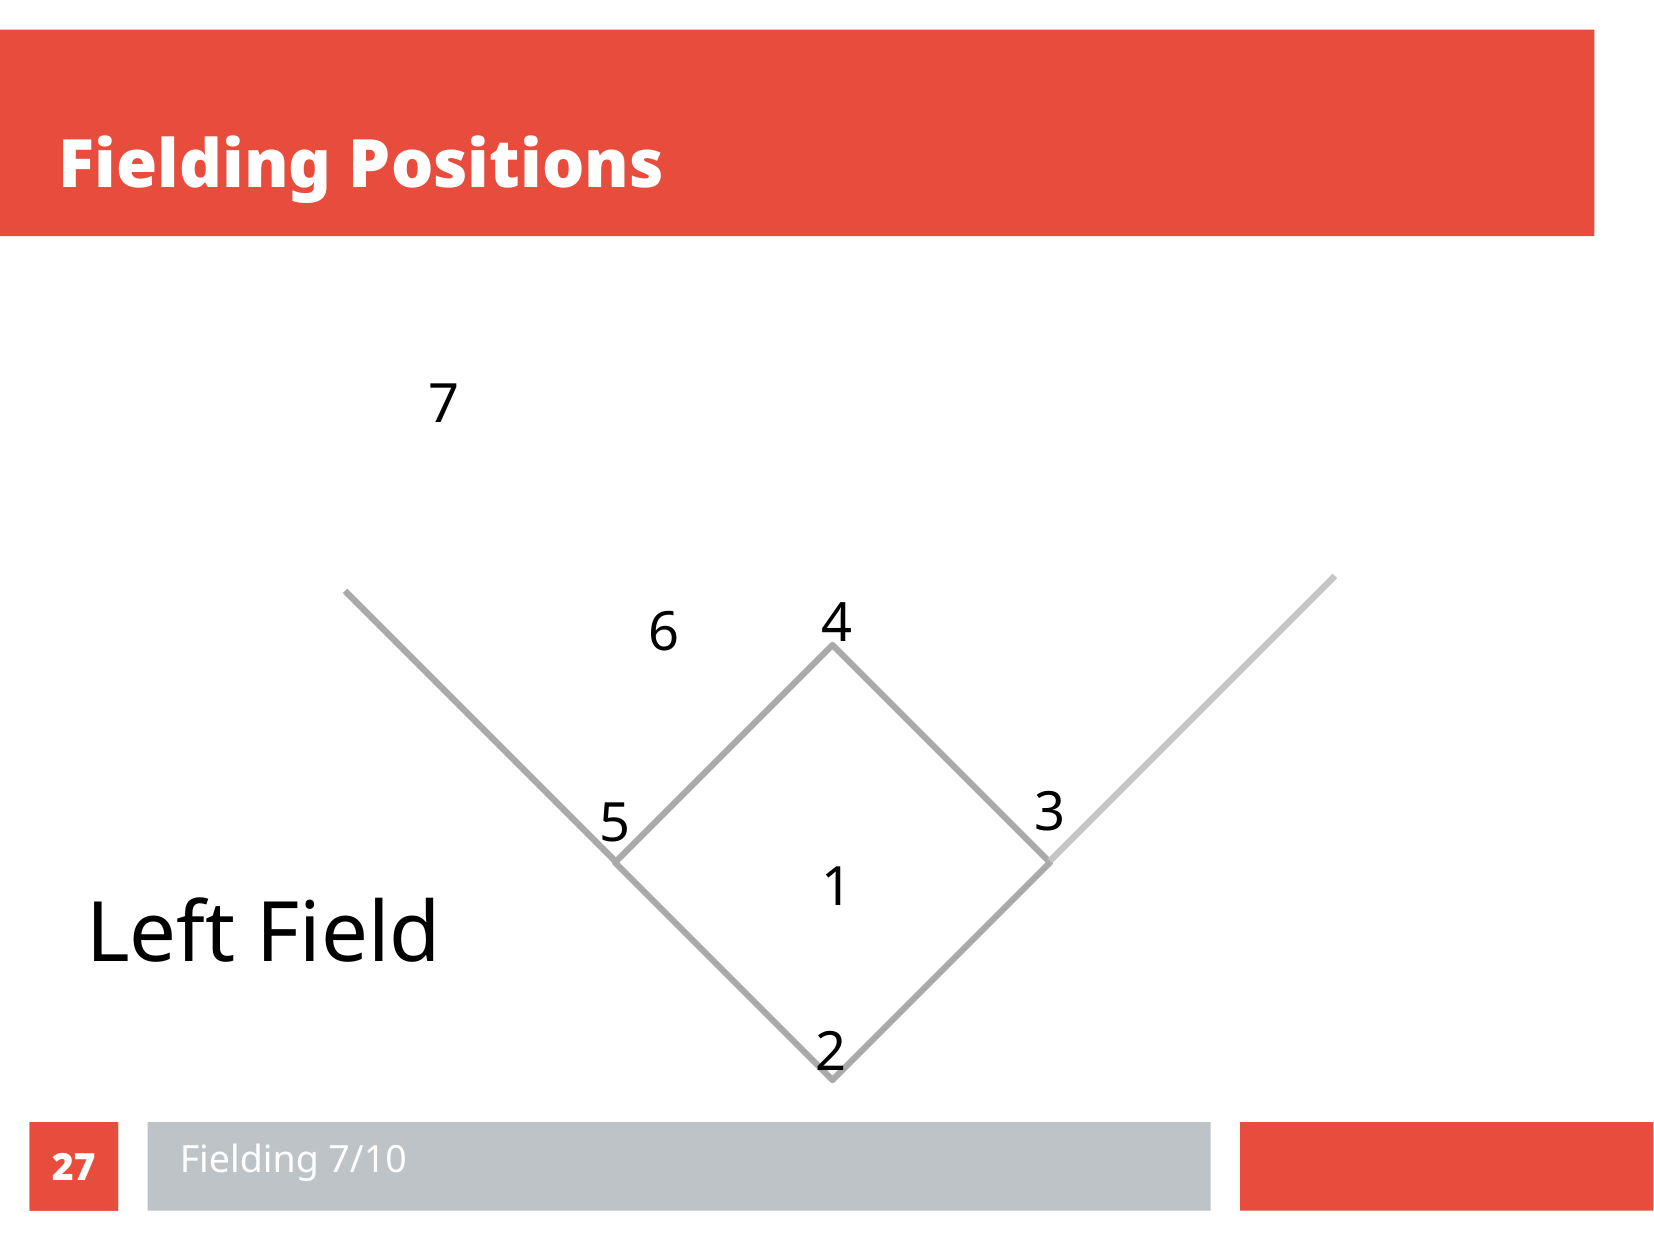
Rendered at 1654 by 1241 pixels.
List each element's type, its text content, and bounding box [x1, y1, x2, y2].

text_box Fielding 7/10 [165, 1125, 736, 1184]
text_box 4 [806, 575, 897, 654]
text_box 5 [585, 776, 691, 855]
text_box 2 [800, 1005, 921, 1084]
text_box Left Field [71, 865, 496, 1075]
text_box 7 [413, 356, 519, 435]
text_box 6 [633, 585, 739, 663]
text_box 1 [806, 840, 882, 918]
text_box 3 [1020, 765, 1081, 843]
title Fielding Positions [59, 59, 1595, 207]
